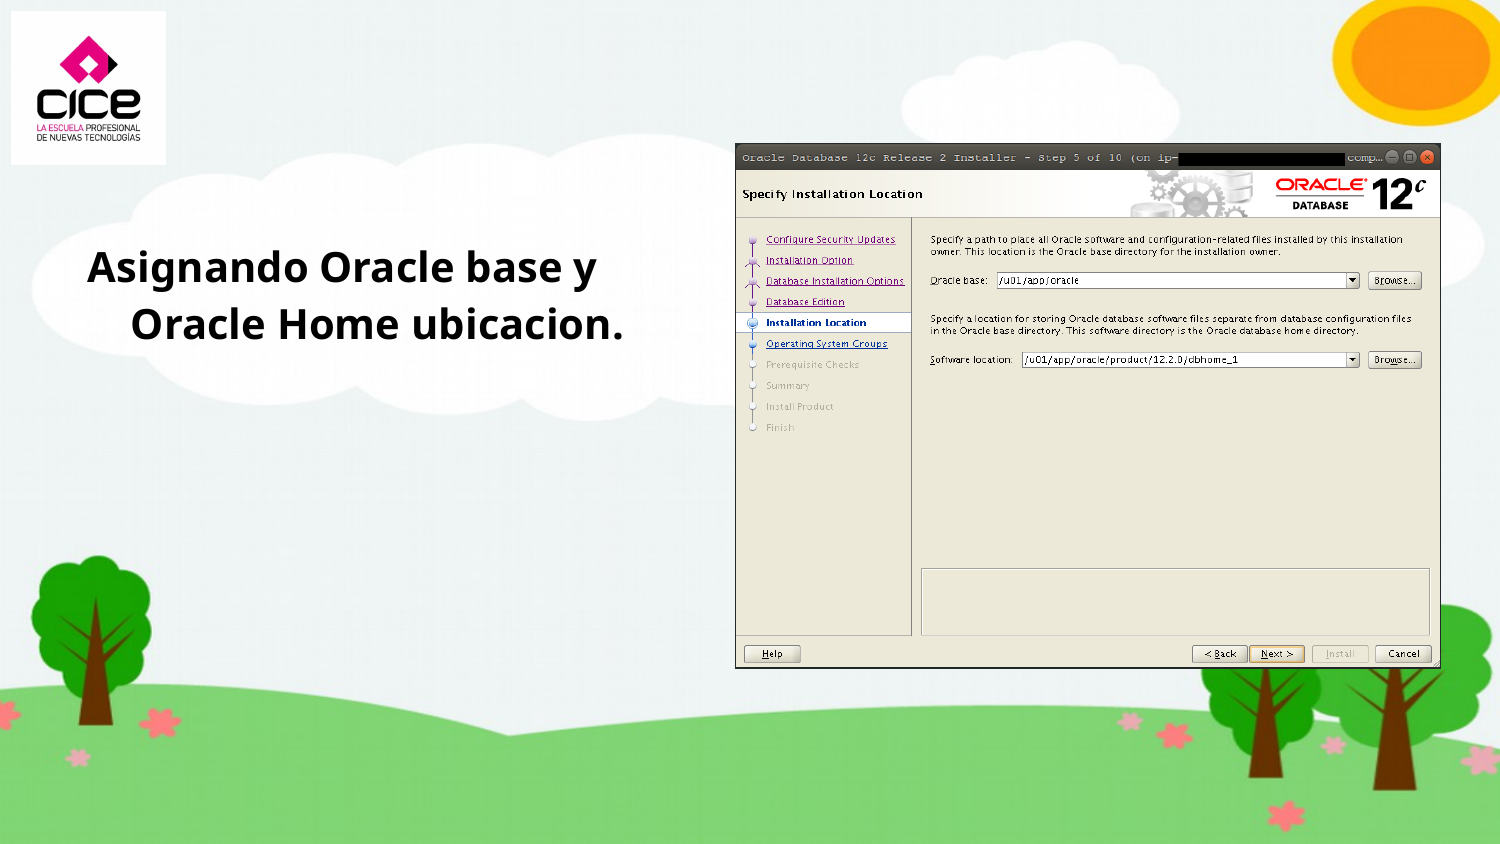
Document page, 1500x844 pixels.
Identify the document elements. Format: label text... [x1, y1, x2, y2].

picture [0, 0, 1500, 844]
title Asignando Oracle base y Oracle Home ubicacion. [87, 195, 661, 395]
